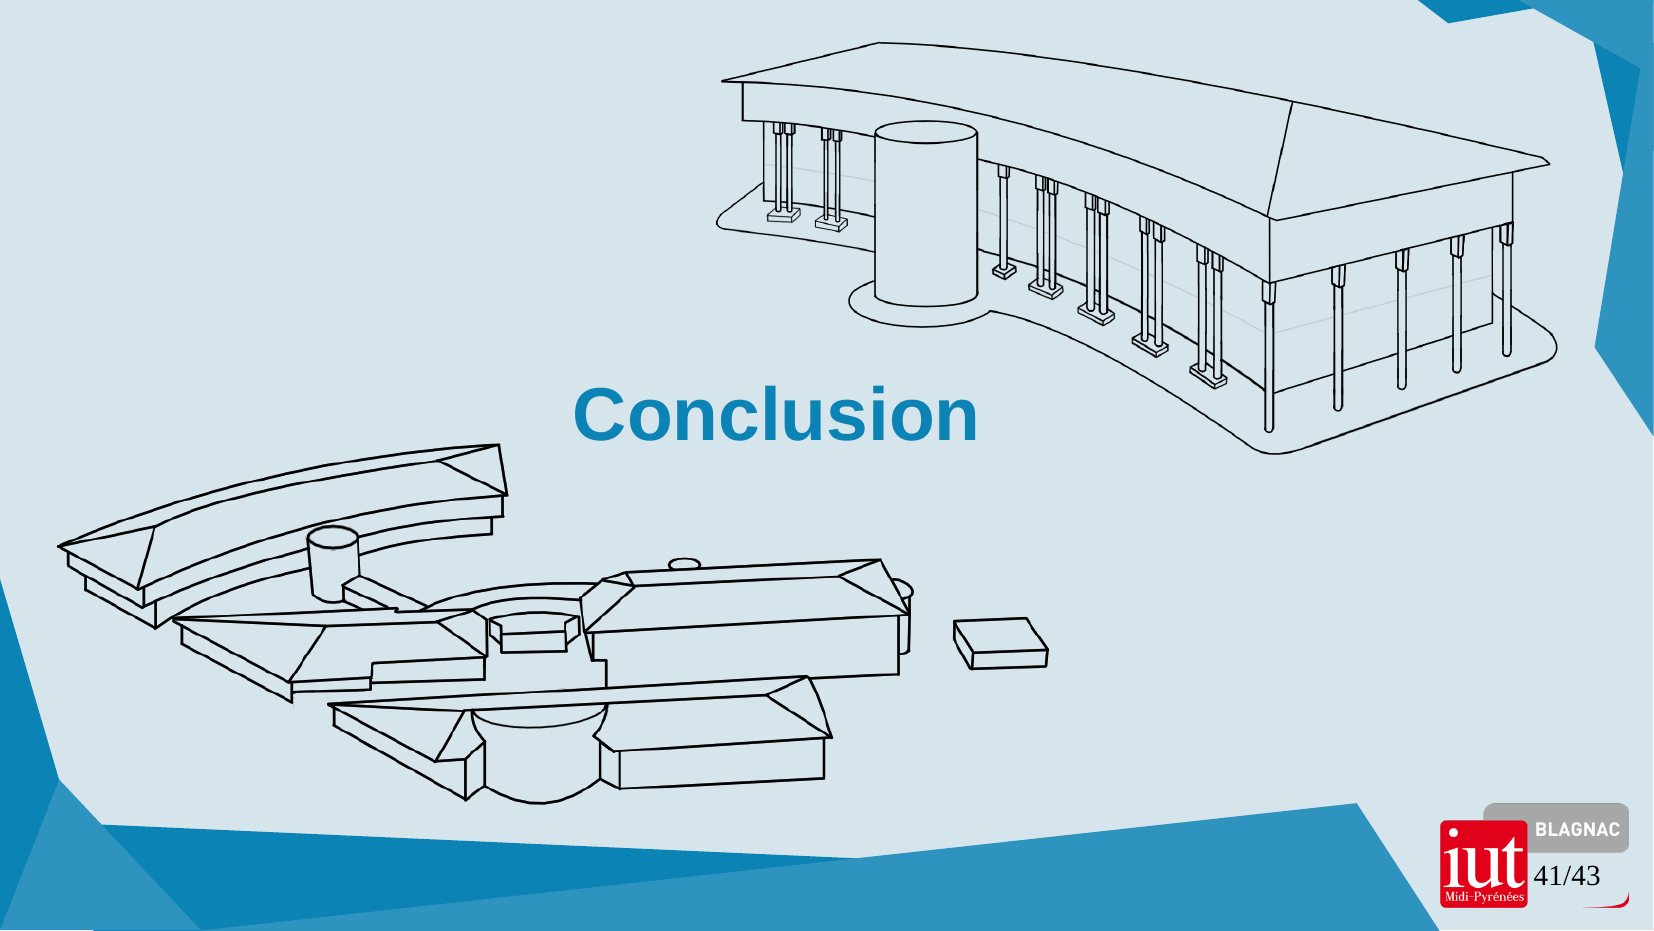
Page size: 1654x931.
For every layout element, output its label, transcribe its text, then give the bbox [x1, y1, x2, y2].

picture [23, 38, 1560, 827]
picture [589, 424, 613, 432]
picture [642, 424, 658, 433]
title Conclusion [572, 372, 708, 424]
picture [1440, 803, 1629, 908]
